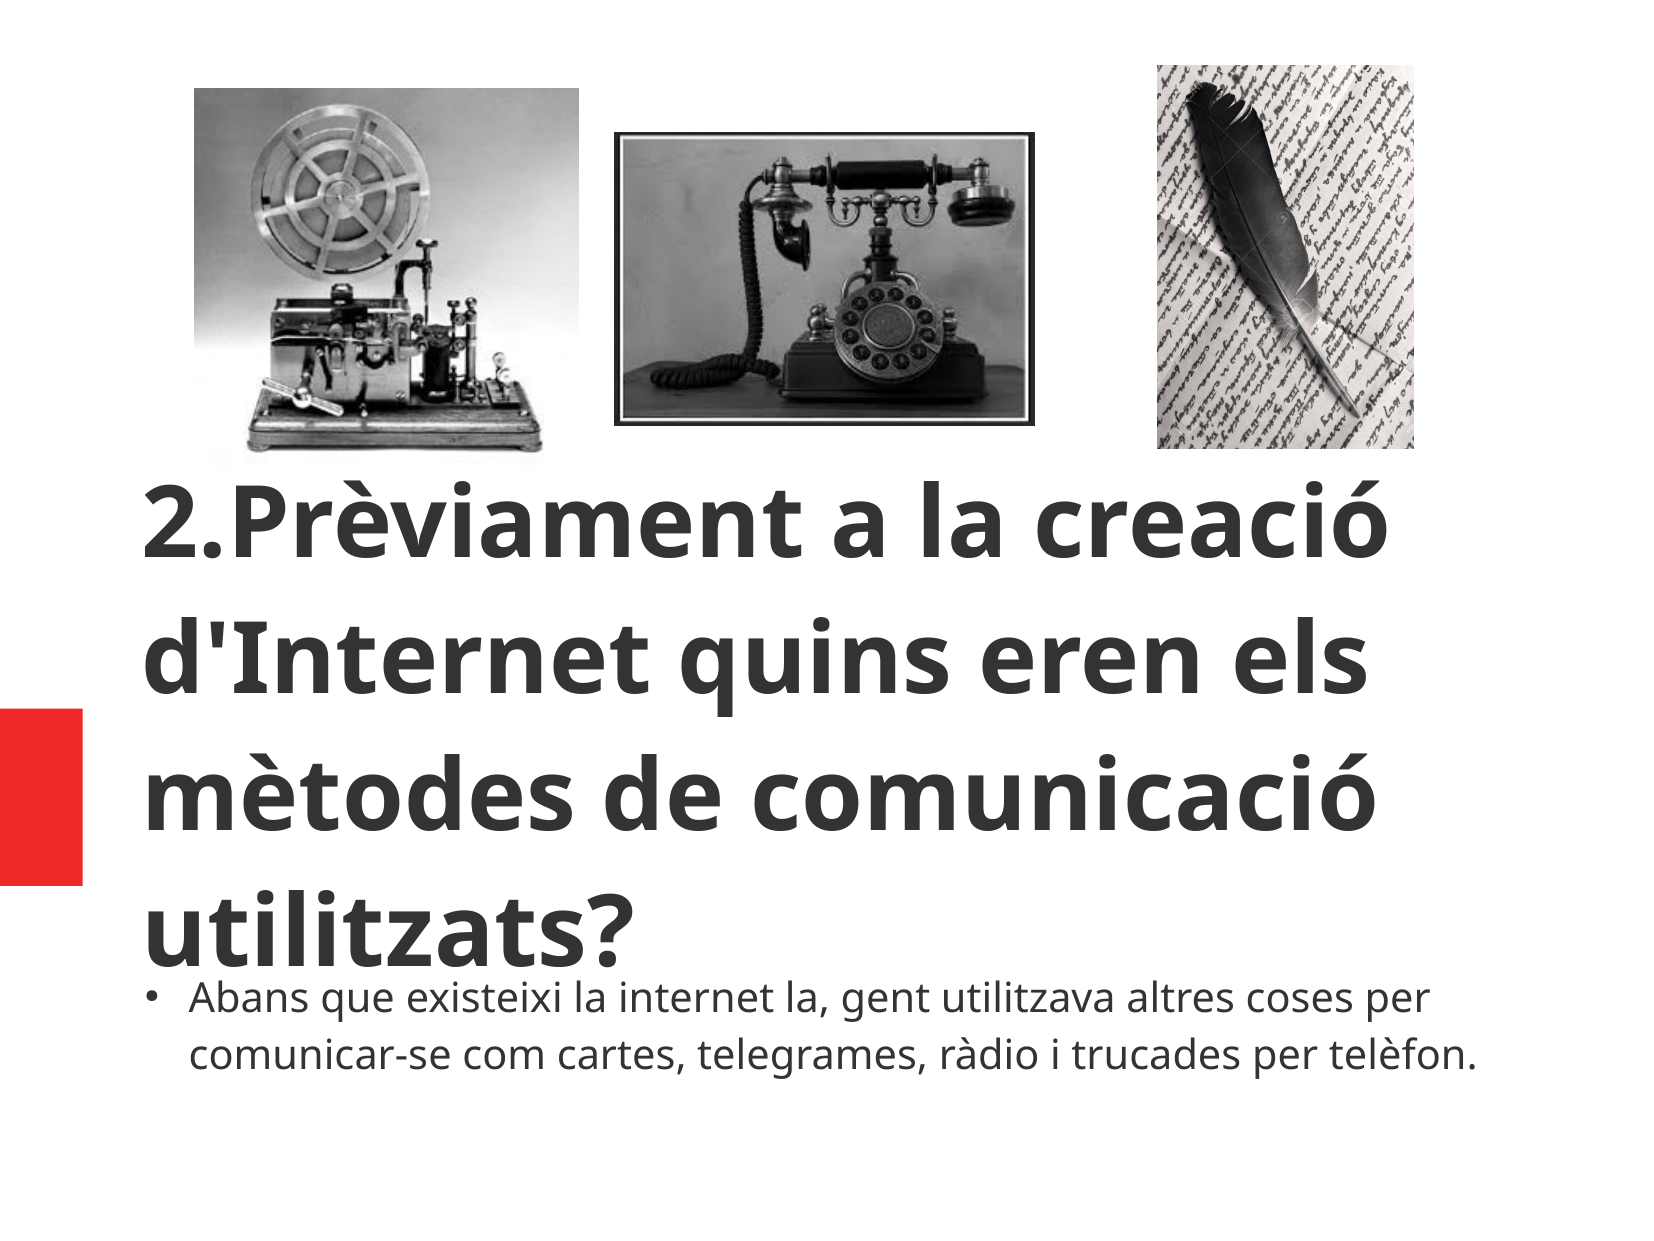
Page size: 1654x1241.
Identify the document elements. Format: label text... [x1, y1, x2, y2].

picture [194, 88, 579, 473]
list Abans que existeixi la internet la, gent utilitzava altres coses per comunicar-se com cartes, telegrames, ràdio i trucades per telèfon. [129, 968, 1536, 1130]
picture [1157, 65, 1414, 449]
picture [614, 132, 1035, 426]
title 2.Prèviament a la creació d'Internet quins eren els mètodes de comunicació utilitzats? [141, 500, 1548, 1083]
